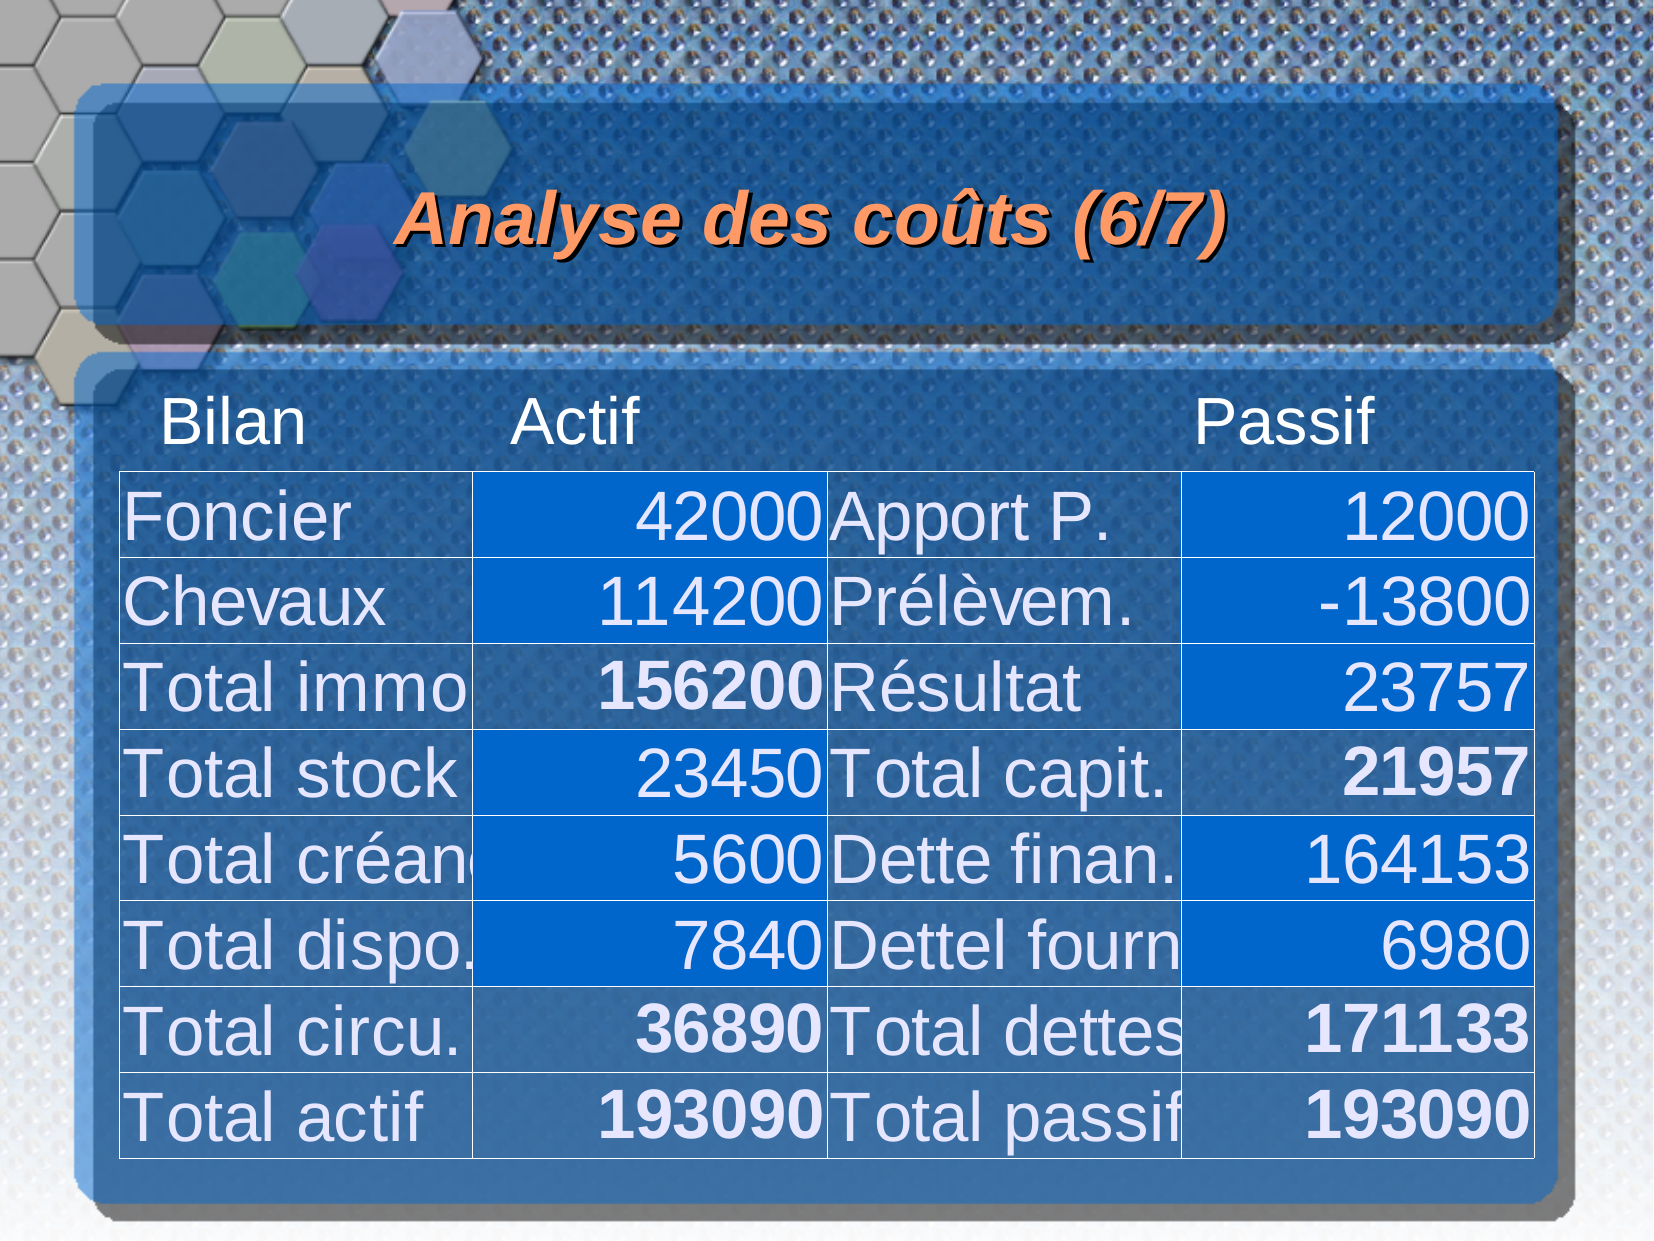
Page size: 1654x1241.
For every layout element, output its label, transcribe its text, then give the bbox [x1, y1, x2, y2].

title Analyse des coûts (6/7) [88, 114, 1534, 322]
chart [119, 471, 1538, 1162]
list Bilan Actif Passif [147, 383, 1529, 471]
list Bilan Actif Passif [147, 1162, 1529, 1166]
picture [0, 0, 1654, 1241]
